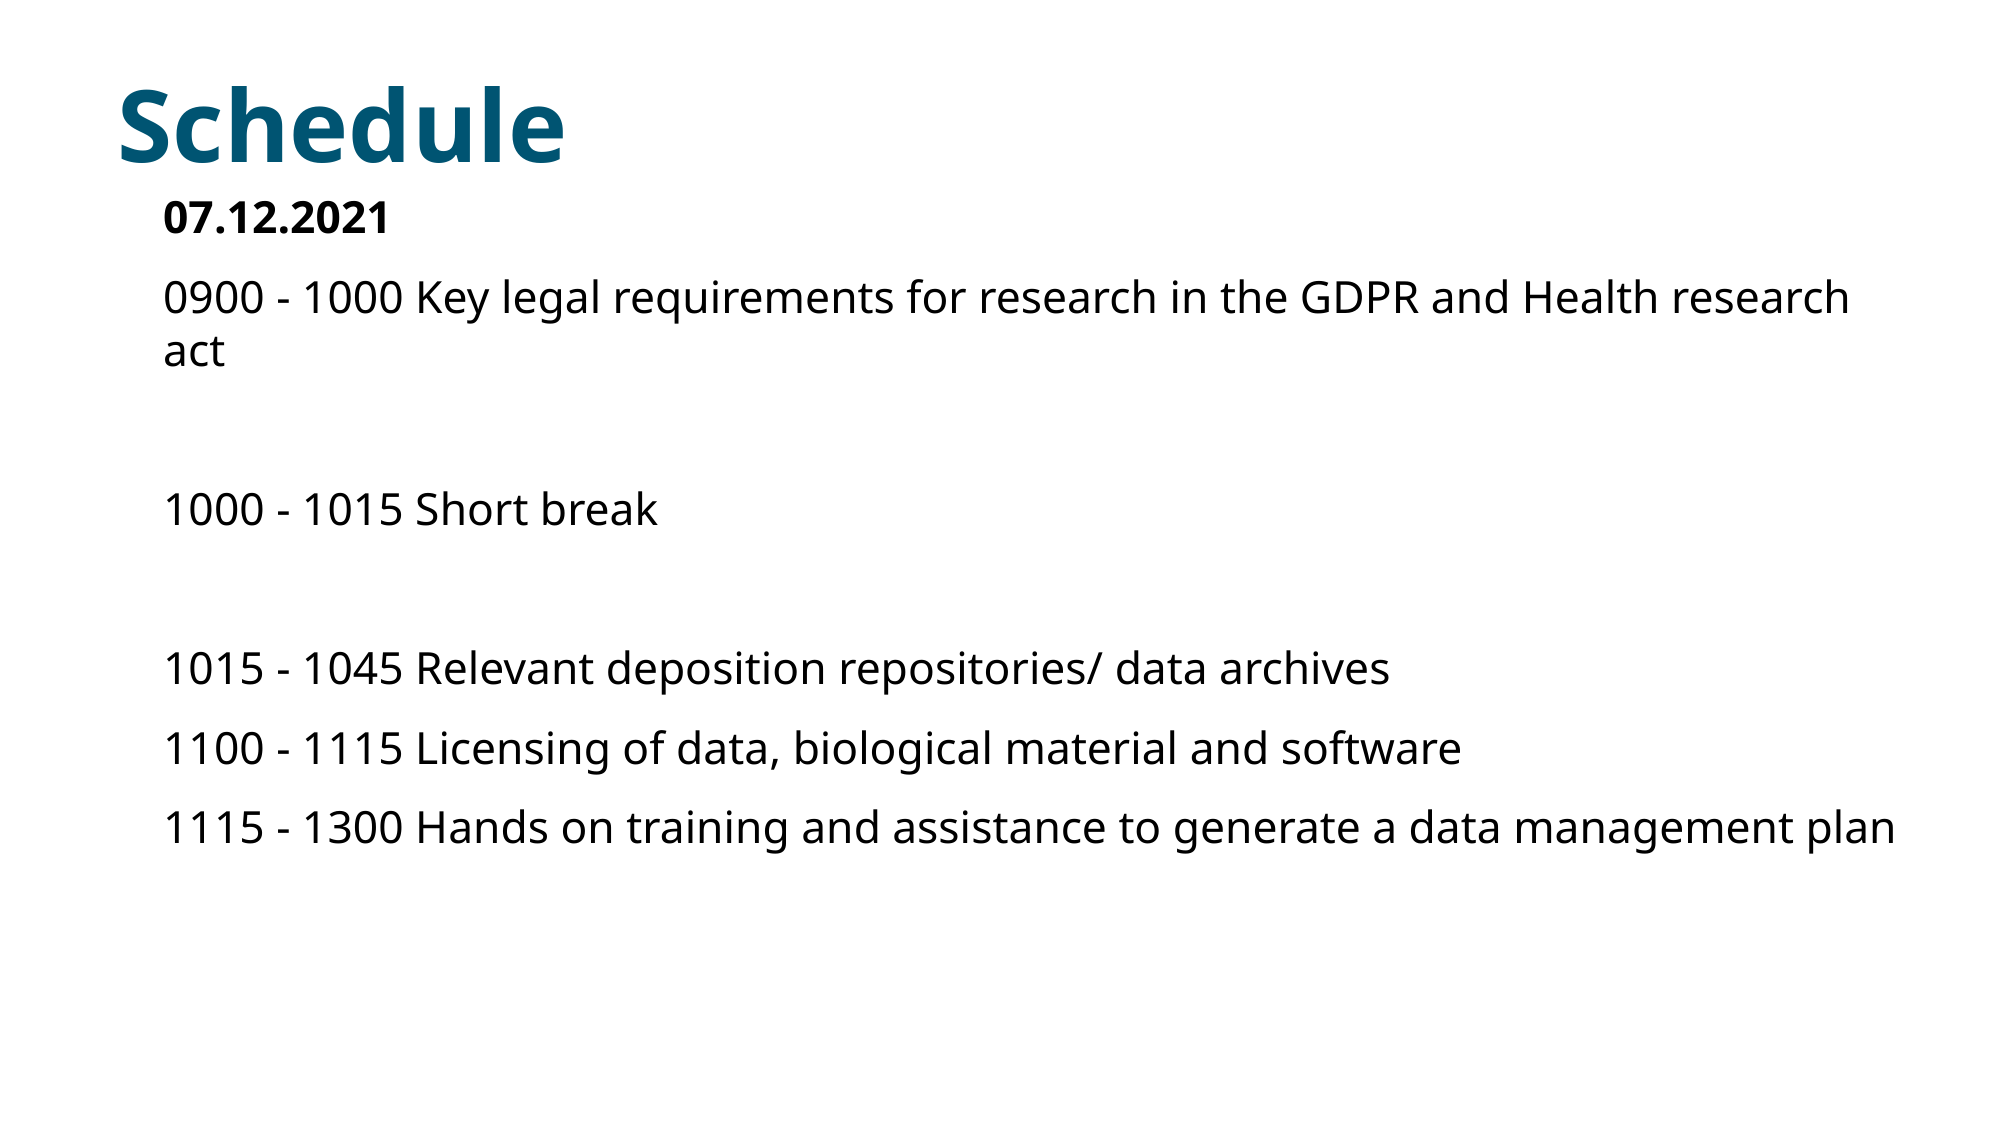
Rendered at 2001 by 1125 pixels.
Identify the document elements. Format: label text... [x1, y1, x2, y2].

list 07.12.2021 0900 - 1000 Key legal requirements for research in the GDPR and Health research act 1000 - 1015 Short break 1015 - 1045 Relevant deposition repositories/ data archives 1100 - 1115 Licensing of data, biological material and software 1115 - 1300 Hands on training and assistance to generate a data management plan [99, 188, 1901, 1040]
title Schedule [117, 62, 1902, 170]
